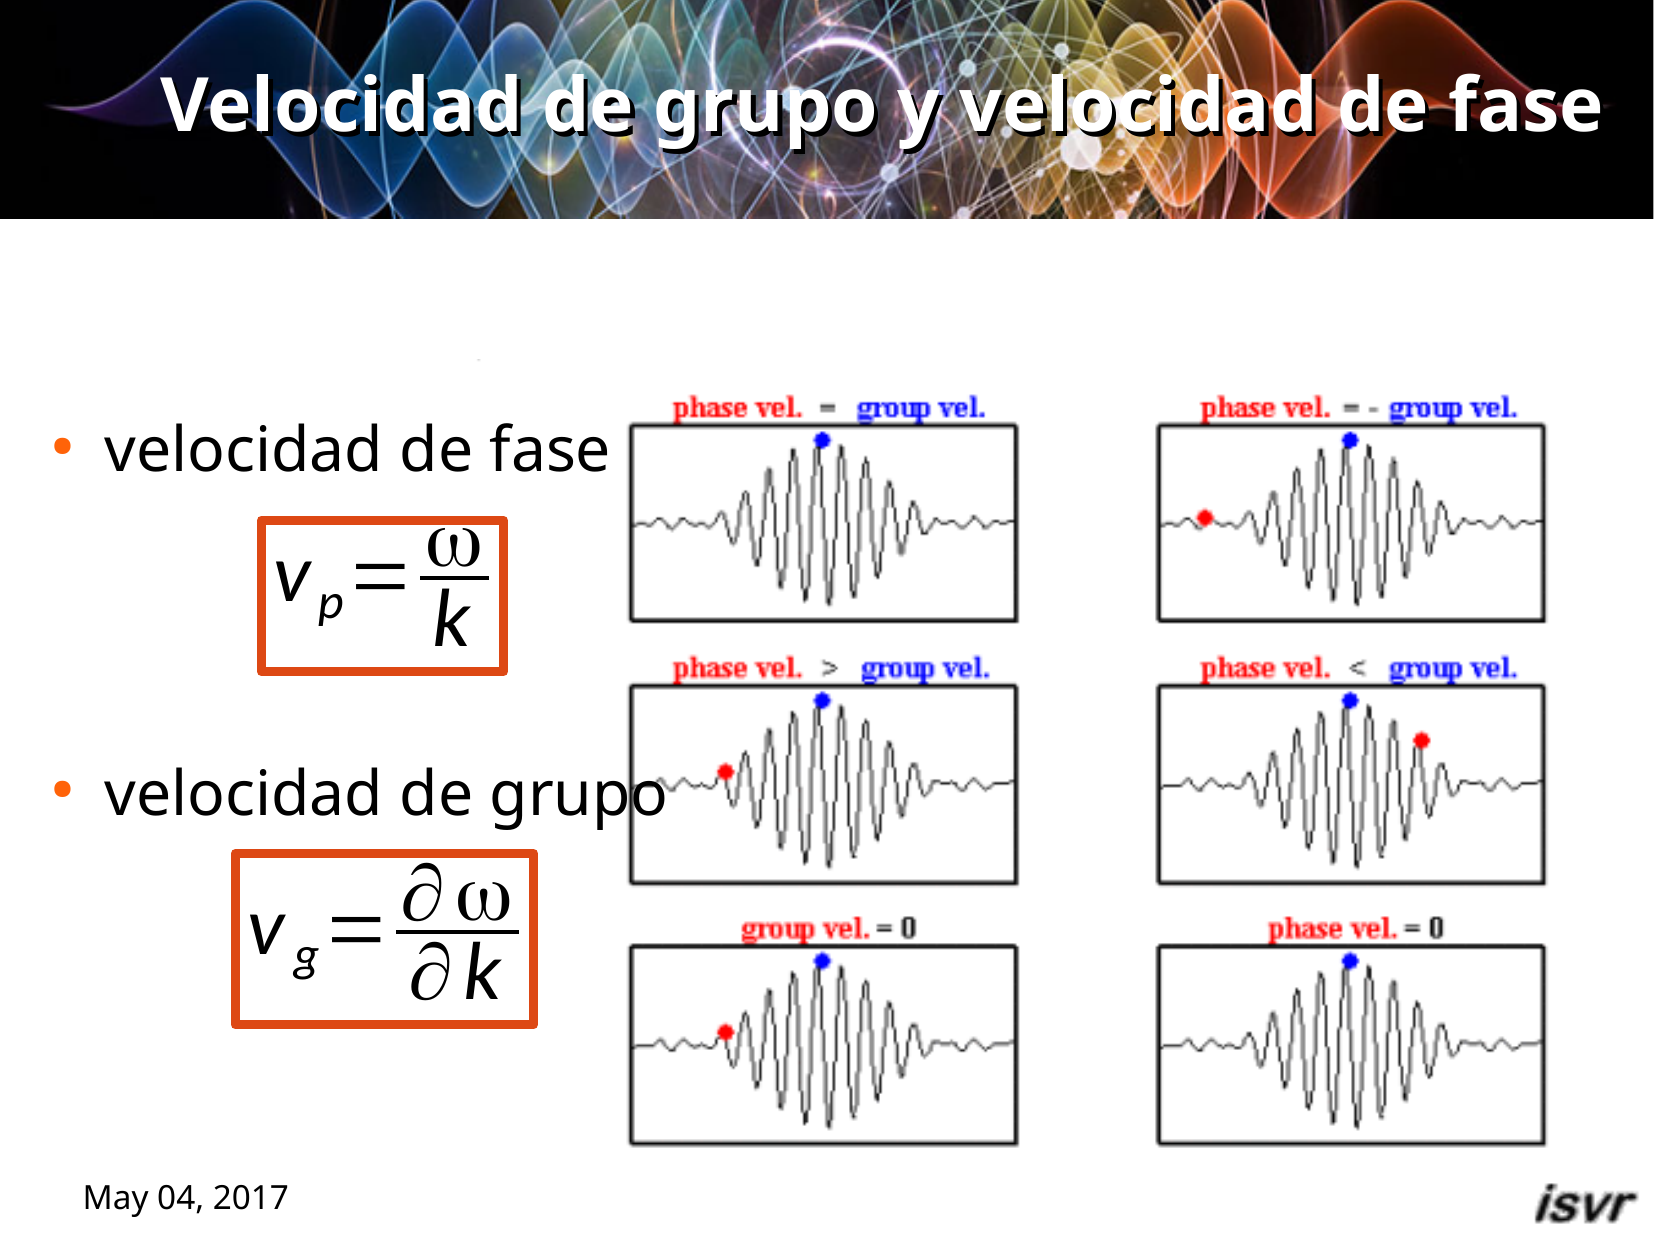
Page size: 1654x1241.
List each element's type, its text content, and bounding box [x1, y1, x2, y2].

chart [240, 858, 529, 1021]
title Velocidad de grupo y velocidad de fase [45, 15, 1606, 191]
chart [266, 525, 499, 667]
list velocidad de fase velocidad de grupo [33, 405, 796, 835]
picture [0, 0, 1654, 219]
picture [466, 359, 1654, 1241]
